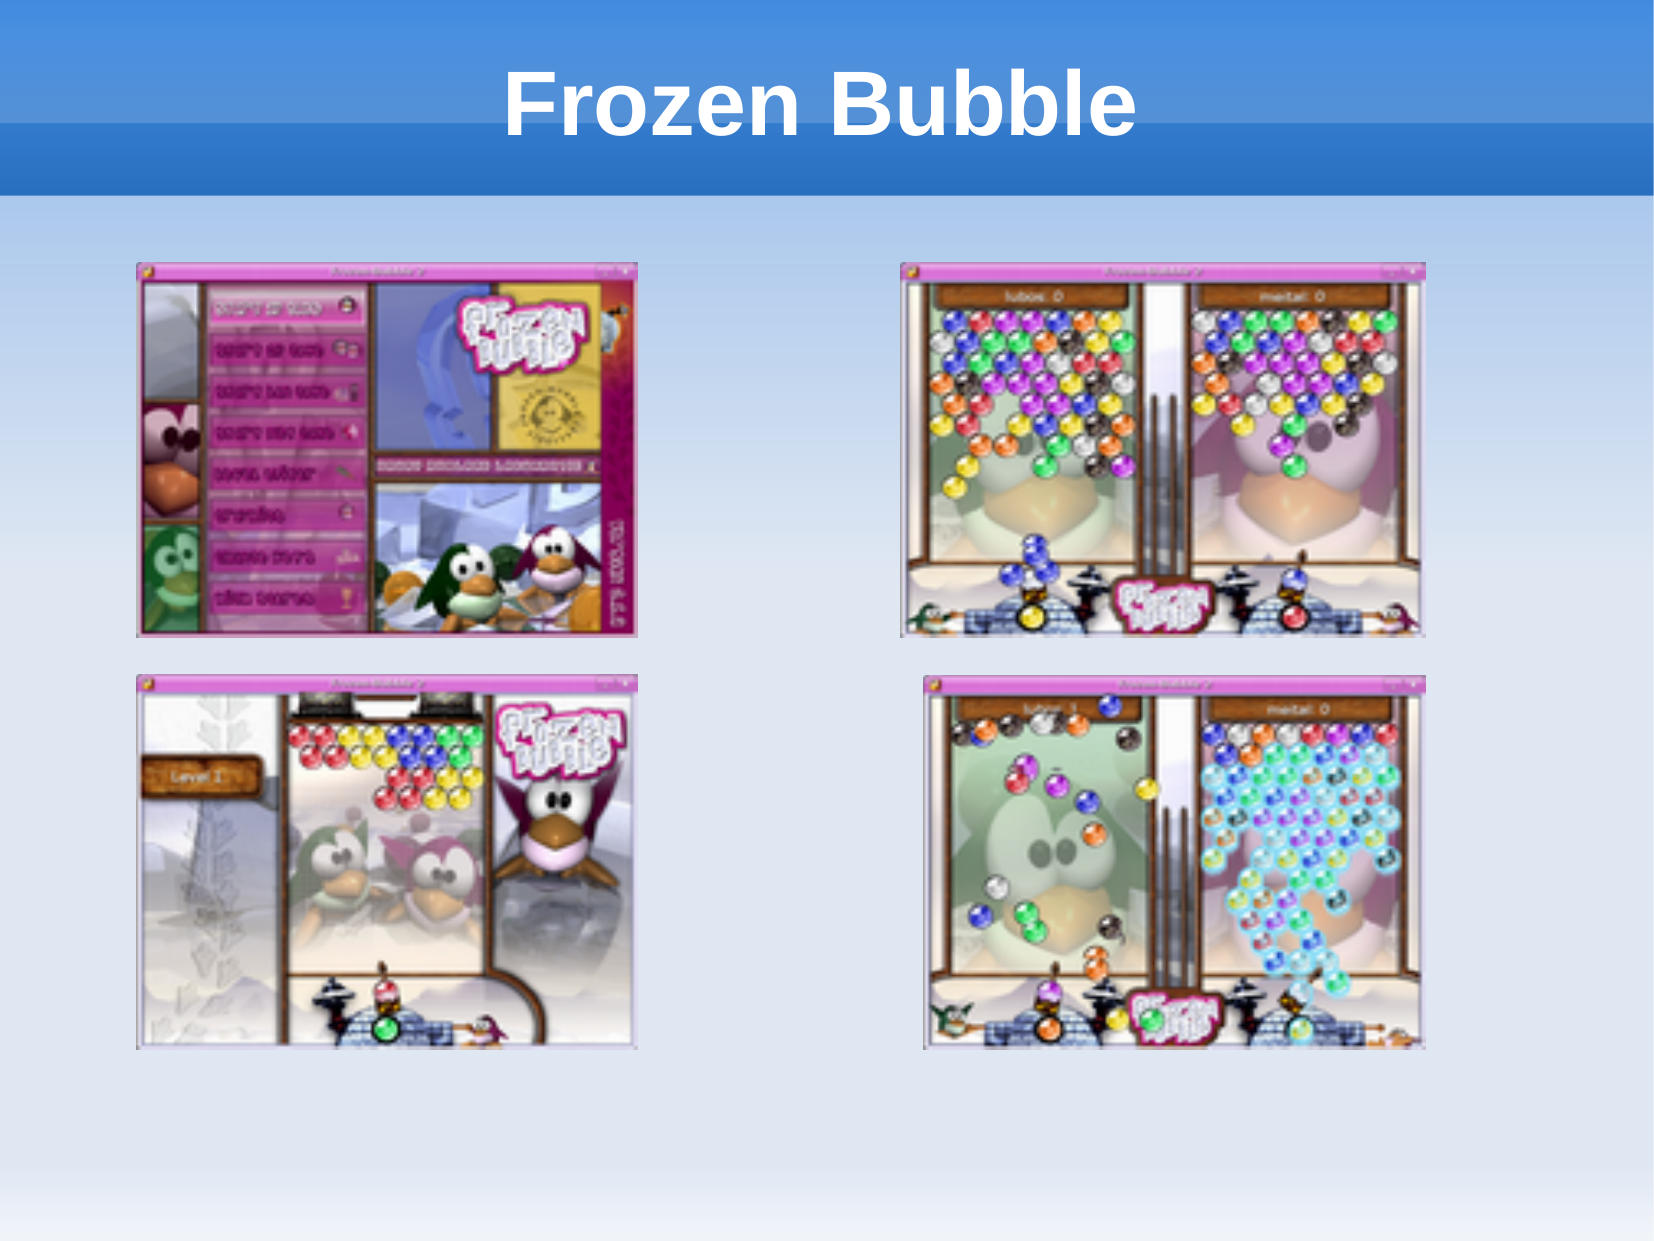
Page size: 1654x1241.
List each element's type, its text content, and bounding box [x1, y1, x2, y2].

picture [0, 0, 1654, 1241]
title Frozen Bubble [76, 0, 1565, 208]
